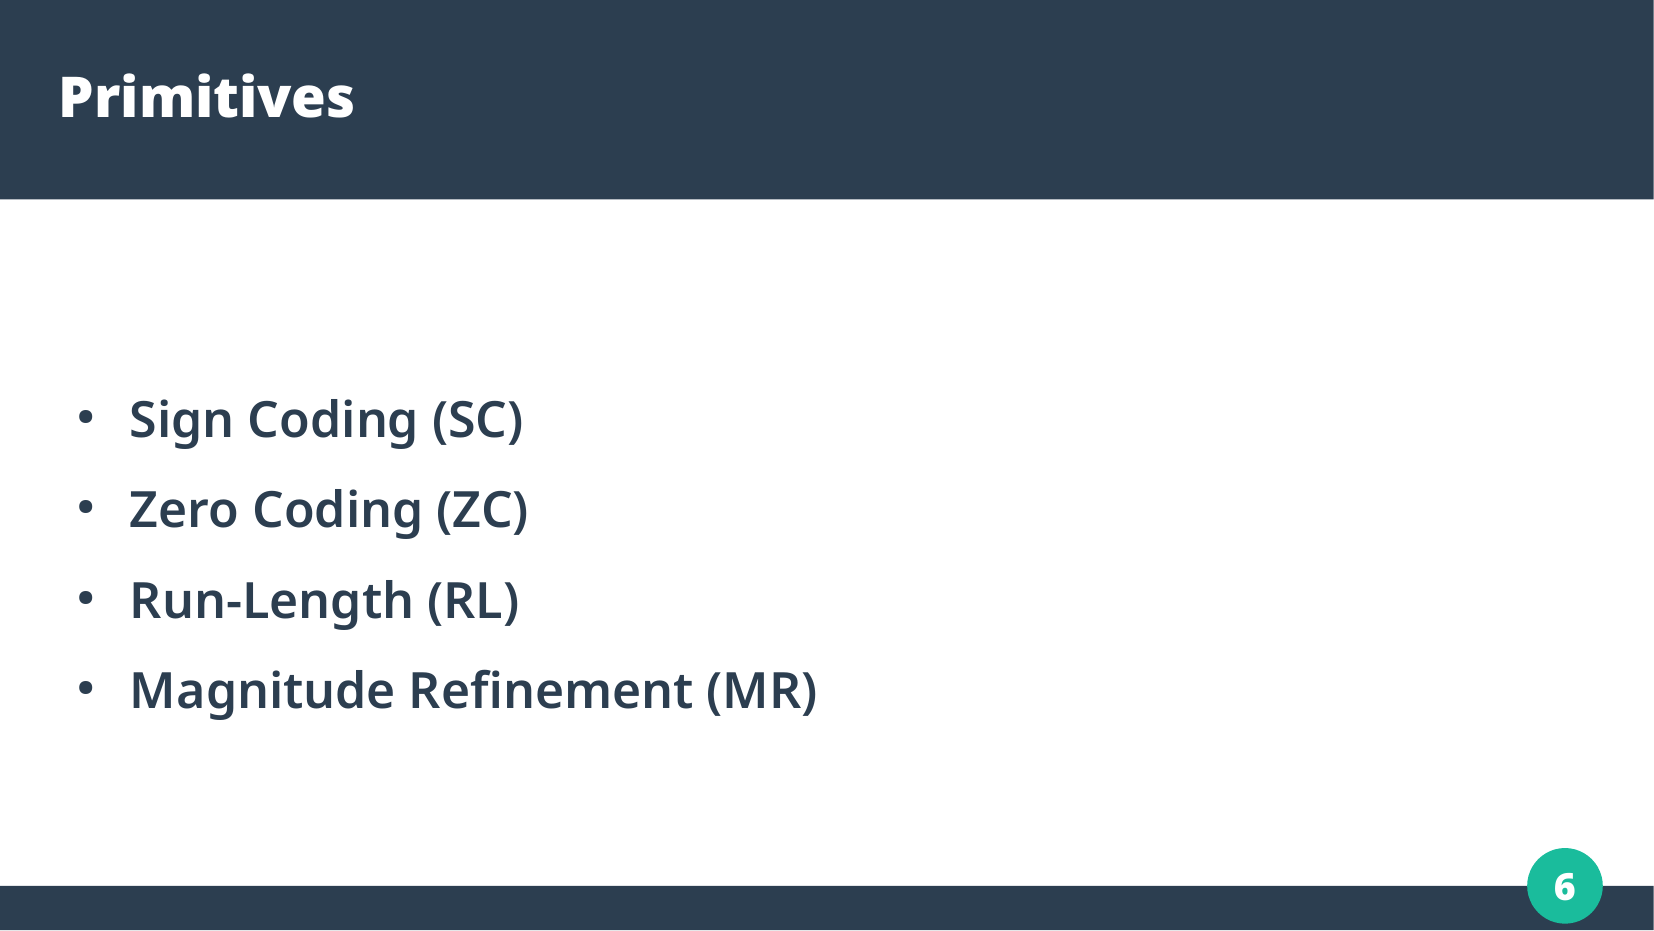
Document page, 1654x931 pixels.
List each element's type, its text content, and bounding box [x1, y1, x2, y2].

title Primitives [59, 37, 1595, 155]
list Sign Coding (SC) Zero Coding (ZC) Run-Length (RL) Magnitude Refinement (MR) [59, 243, 1595, 864]
